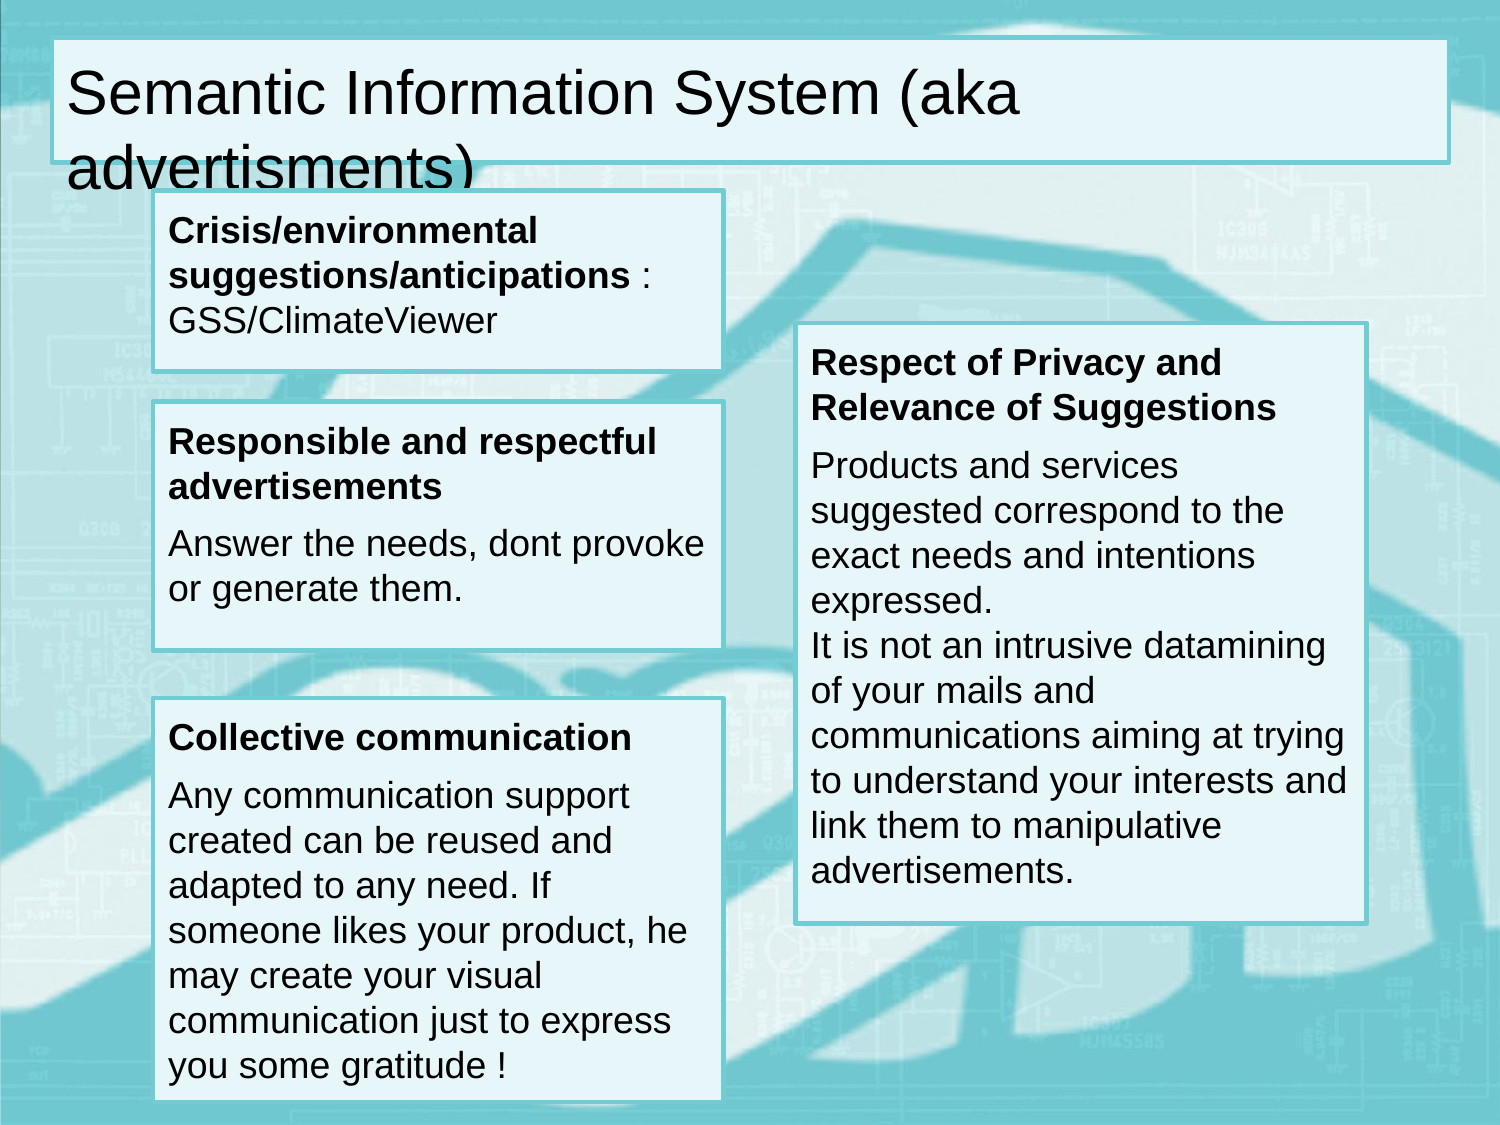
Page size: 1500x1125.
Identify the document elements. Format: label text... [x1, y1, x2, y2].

text_box Crisis/environmental suggestions/anticipations : GSS/ClimateViewer [153, 190, 724, 372]
text_box Collective communication Any communication support created can be reused and adapted to any need. If someone likes your product, he may create your visual communication just to express you some gratitude ! [153, 698, 724, 1103]
text_box Semantic Information System (aka advertisments) [51, 37, 1449, 163]
text_box Responsible and respectful advertisements Answer the needs, dont provoke or generate them. [153, 401, 724, 651]
text_box Respect of Privacy and Relevance of Suggestions Products and services suggested correspond to the exact needs and intentions expressed. It is not an intrusive datamining of your mails and communications aiming at trying to understand your interests and link them to manipulative advertisements. [795, 323, 1367, 924]
text_box [0, 0, 1500, 1125]
